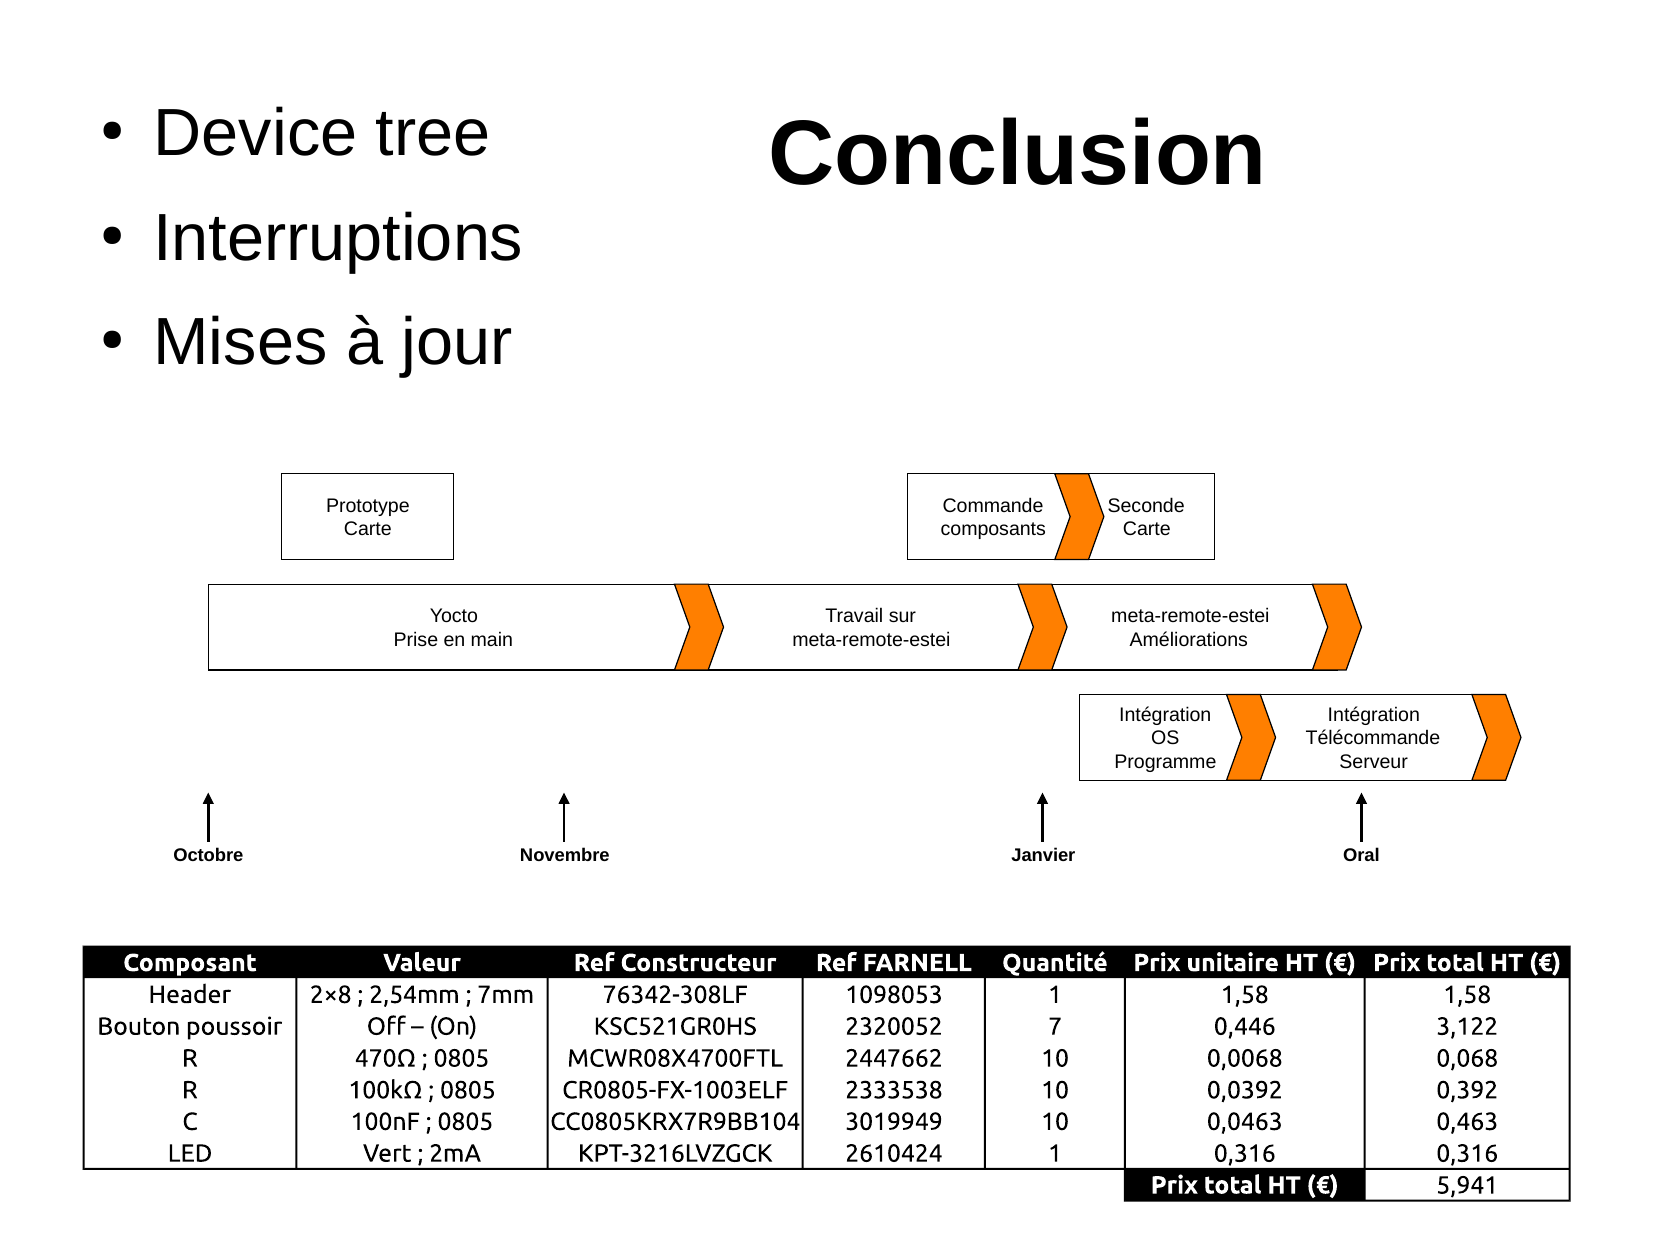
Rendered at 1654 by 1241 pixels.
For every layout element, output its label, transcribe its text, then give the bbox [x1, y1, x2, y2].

picture [82, 945, 1571, 1202]
picture [170, 472, 1523, 869]
title Conclusion [82, 49, 1571, 257]
list Device tree Interruptions Mises à jour [82, 95, 809, 439]
